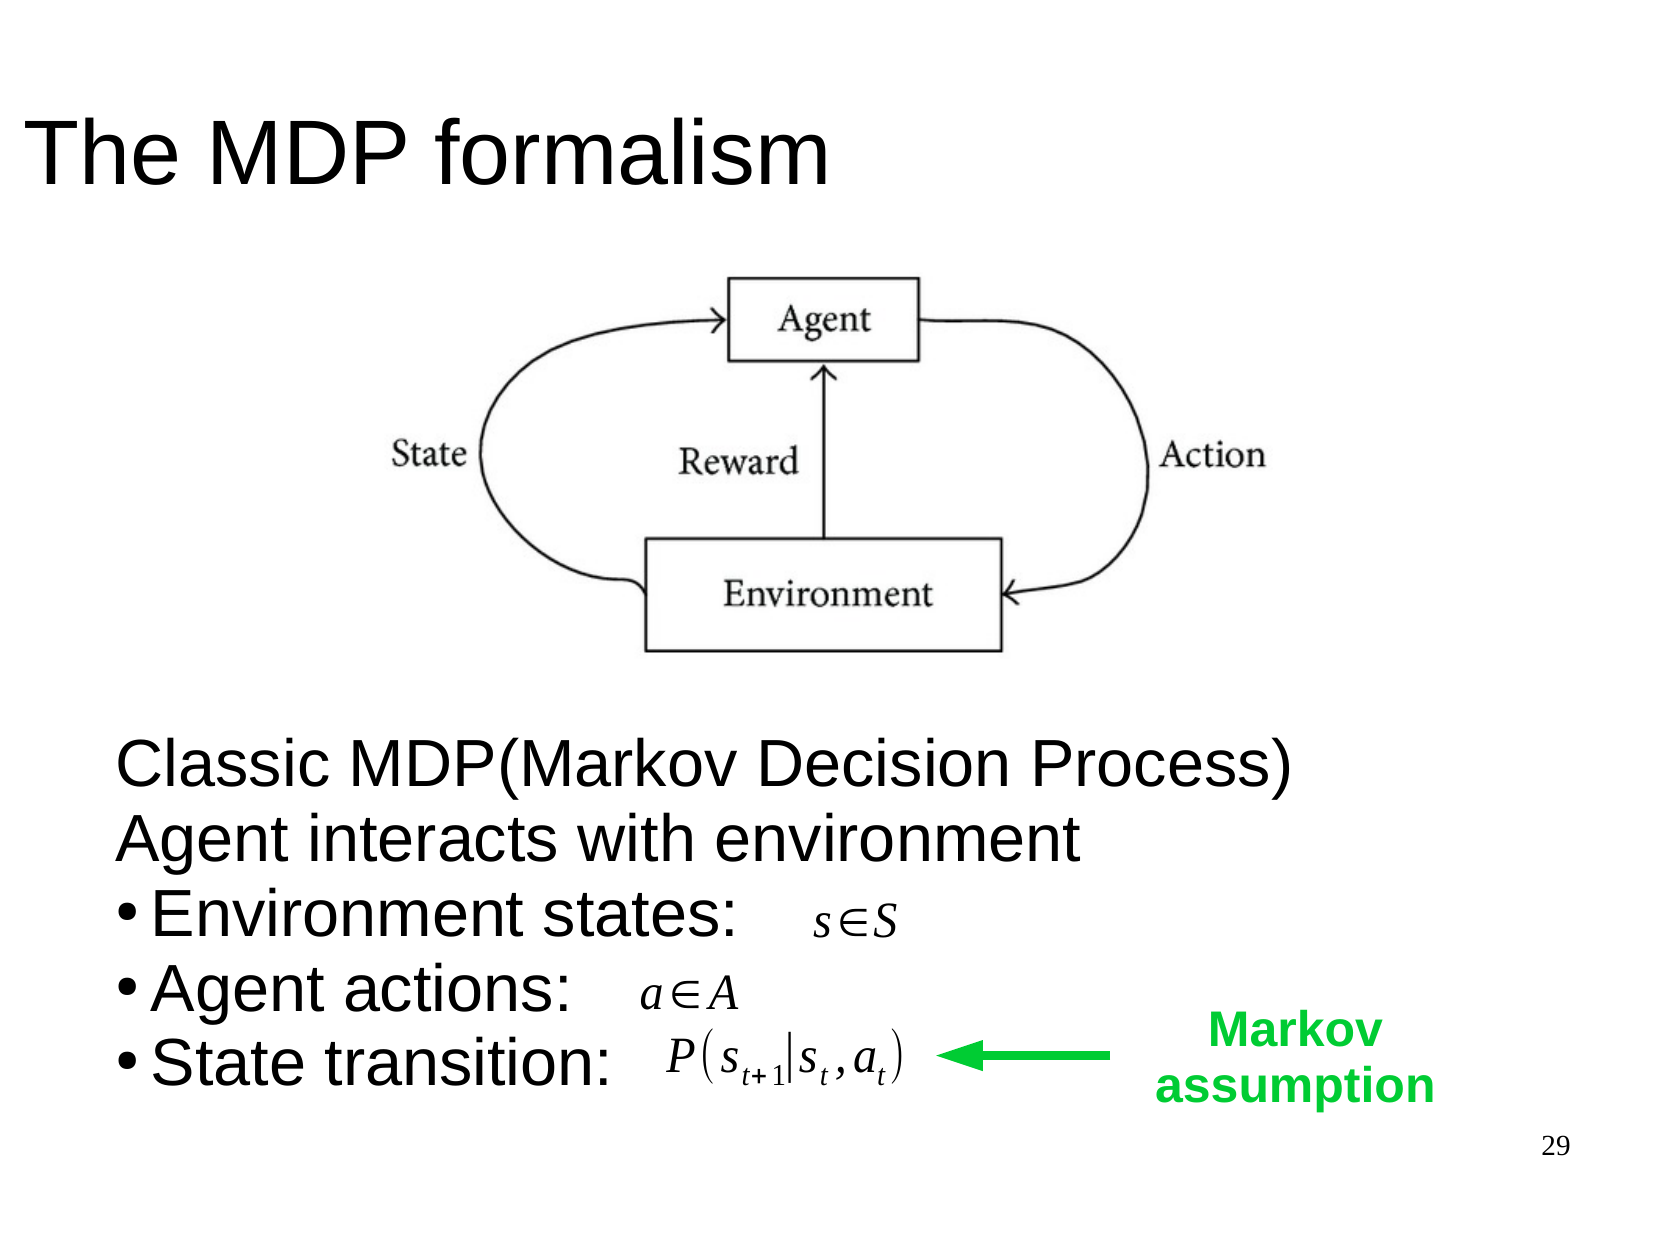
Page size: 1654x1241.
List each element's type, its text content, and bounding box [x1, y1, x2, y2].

chart [651, 1024, 919, 1091]
picture [360, 246, 1298, 684]
title The MDP formalism [23, 49, 1512, 257]
text_box Markov assumption [1054, 994, 1537, 1122]
text_box Classic MDP(Markov Decision Process) Agent interacts with environment Environment states: Agent actions: State transition: [79, 726, 1501, 1175]
